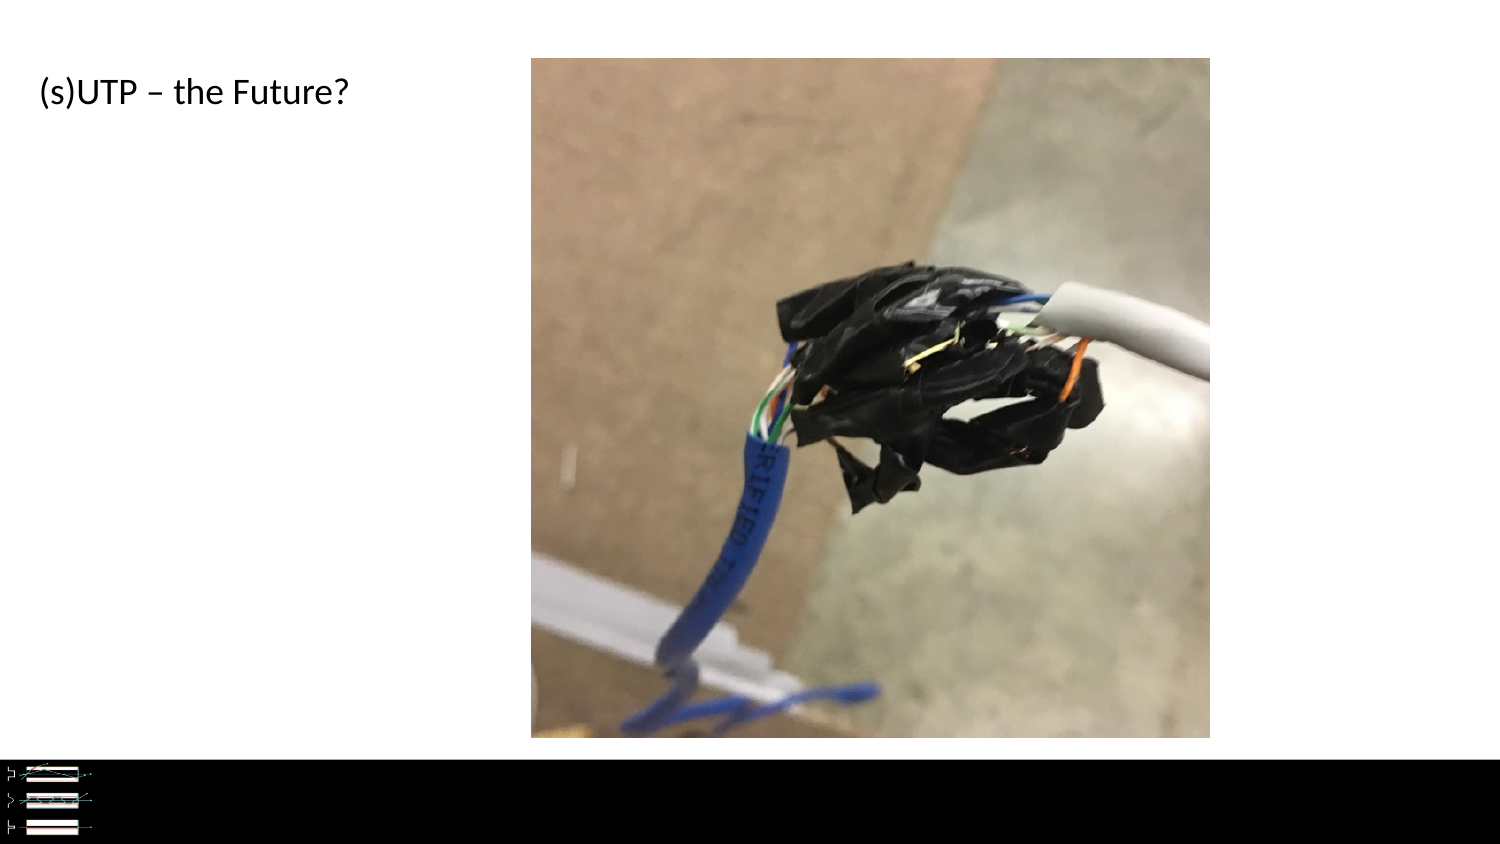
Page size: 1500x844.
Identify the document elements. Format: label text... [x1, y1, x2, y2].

picture [531, 58, 1210, 738]
title (s)UTP – the Future? [38, 24, 1464, 166]
picture [5, 761, 95, 837]
